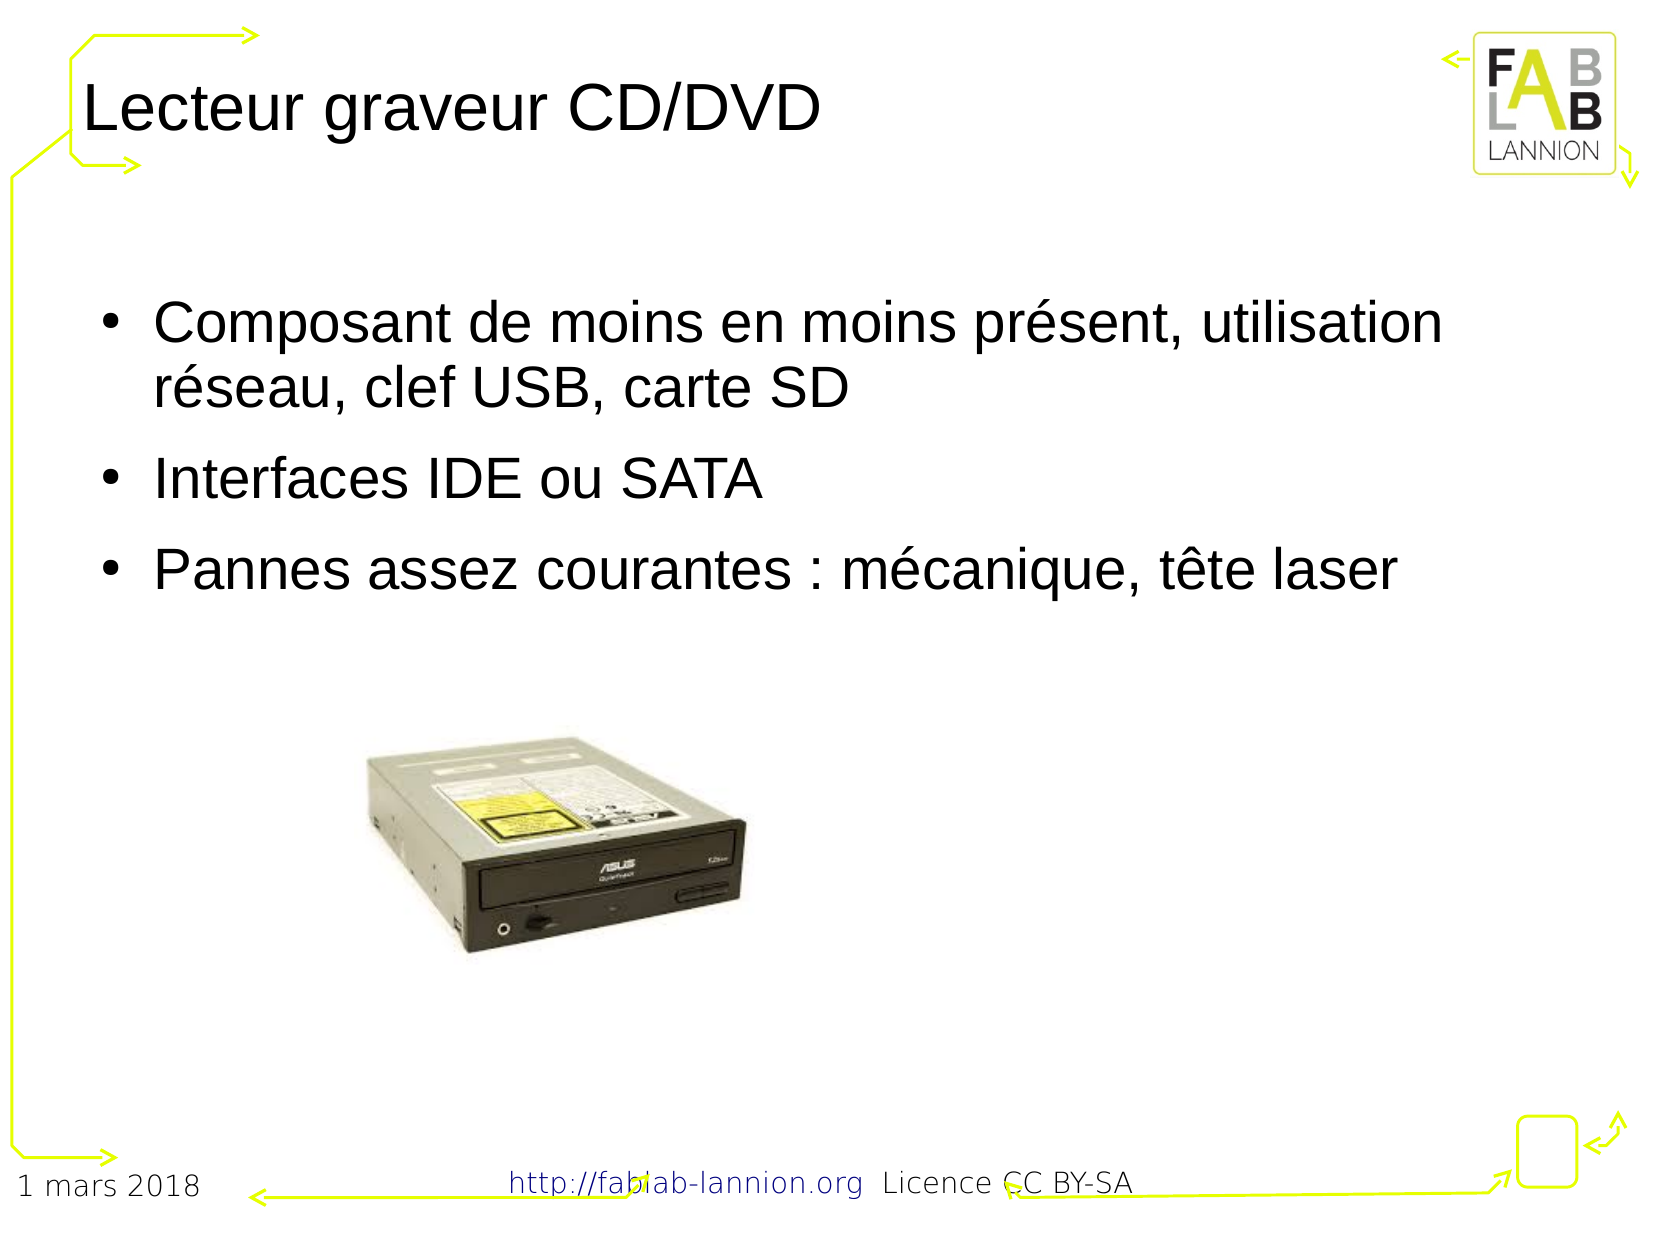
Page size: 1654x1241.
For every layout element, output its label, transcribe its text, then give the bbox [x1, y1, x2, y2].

picture [354, 688, 759, 993]
picture [1470, 29, 1619, 178]
title Lecteur graveur CD/DVD [82, 49, 1441, 166]
list Composant de moins en moins présent, utilisation réseau, clef USB, carte SD Interfaces IDE ou SATA Pannes assez courantes : mécanique, tête laser [82, 290, 1571, 1010]
